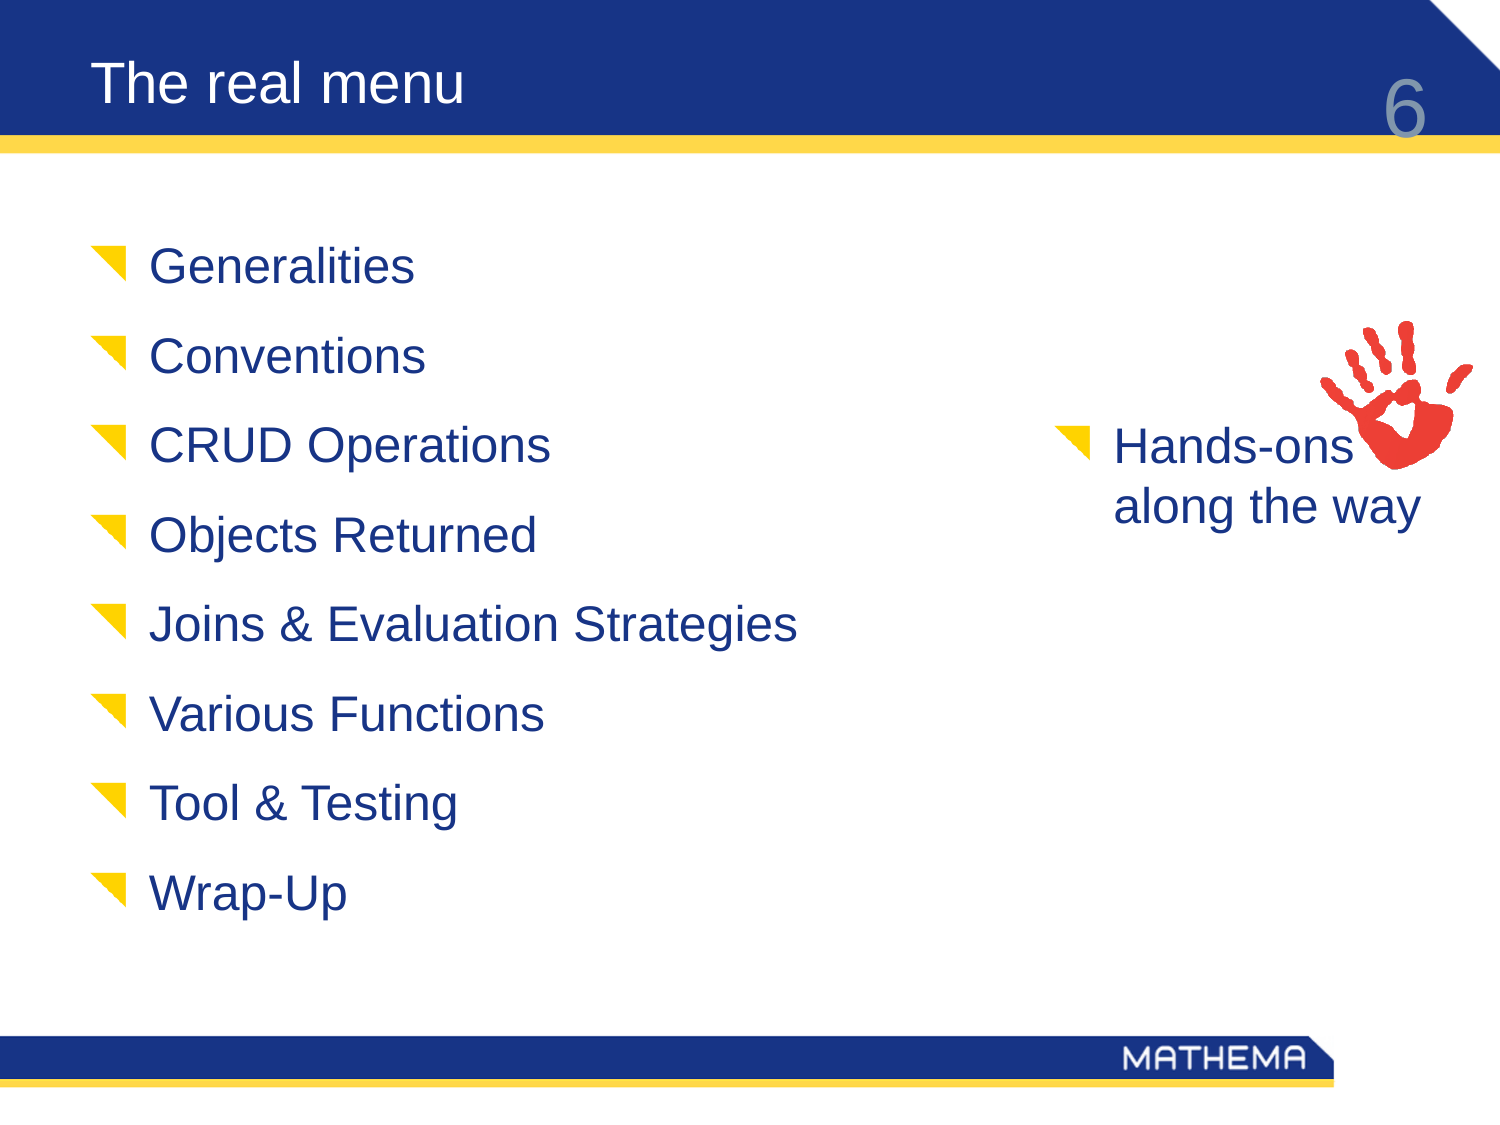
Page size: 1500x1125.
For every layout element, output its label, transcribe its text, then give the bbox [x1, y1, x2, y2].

title Hands-ons along the way [1039, 379, 1453, 567]
picture [0, 0, 1500, 1125]
list Generalities Conventions CRUD Operations Objects Returned Joins & Evaluation Strategies Various Functions Tool & Testing Wrap-Up [75, 226, 1426, 969]
title The real menu [75, 0, 1426, 174]
